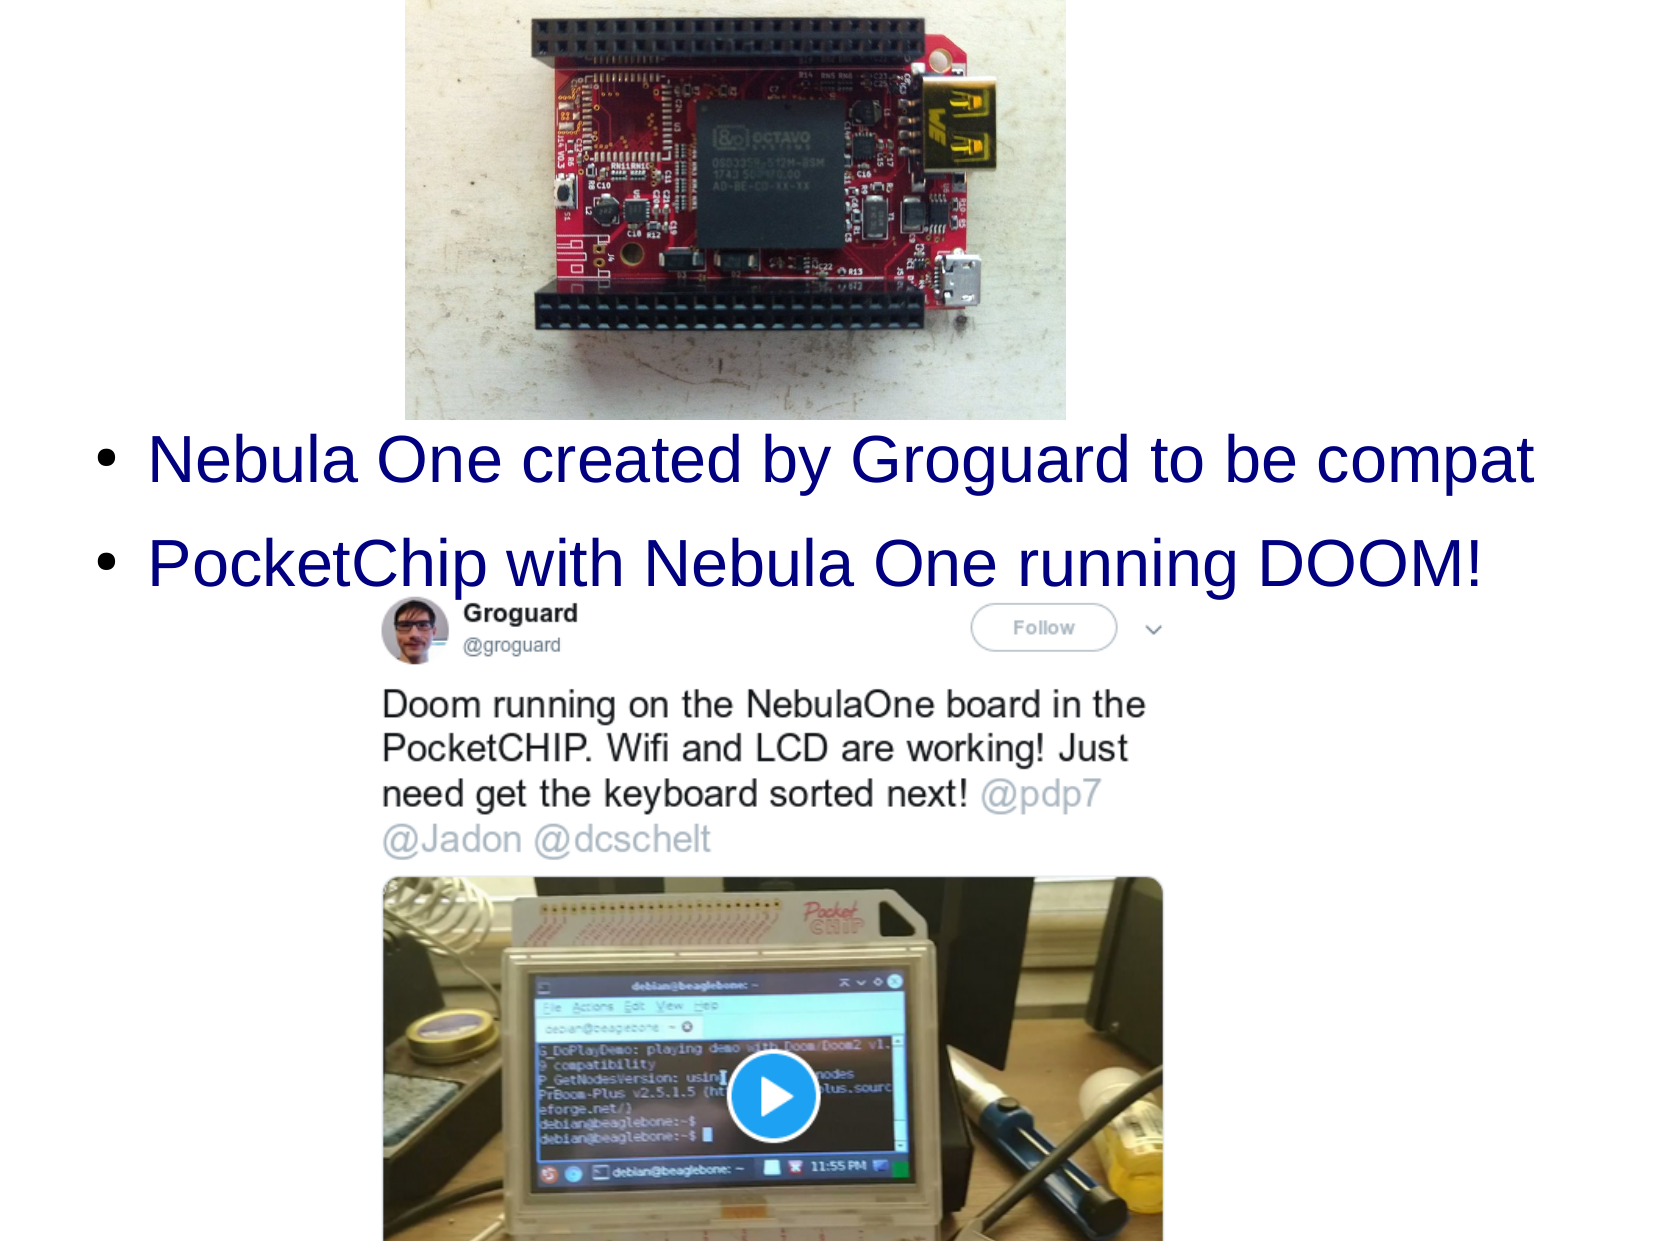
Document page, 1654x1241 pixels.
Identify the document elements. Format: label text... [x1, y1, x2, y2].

picture [405, 0, 1066, 421]
list Nebula One created by Groguard to be compat PocketChip with Nebula One running DOOM! [76, 213, 1565, 933]
picture [360, 933, 1185, 1241]
